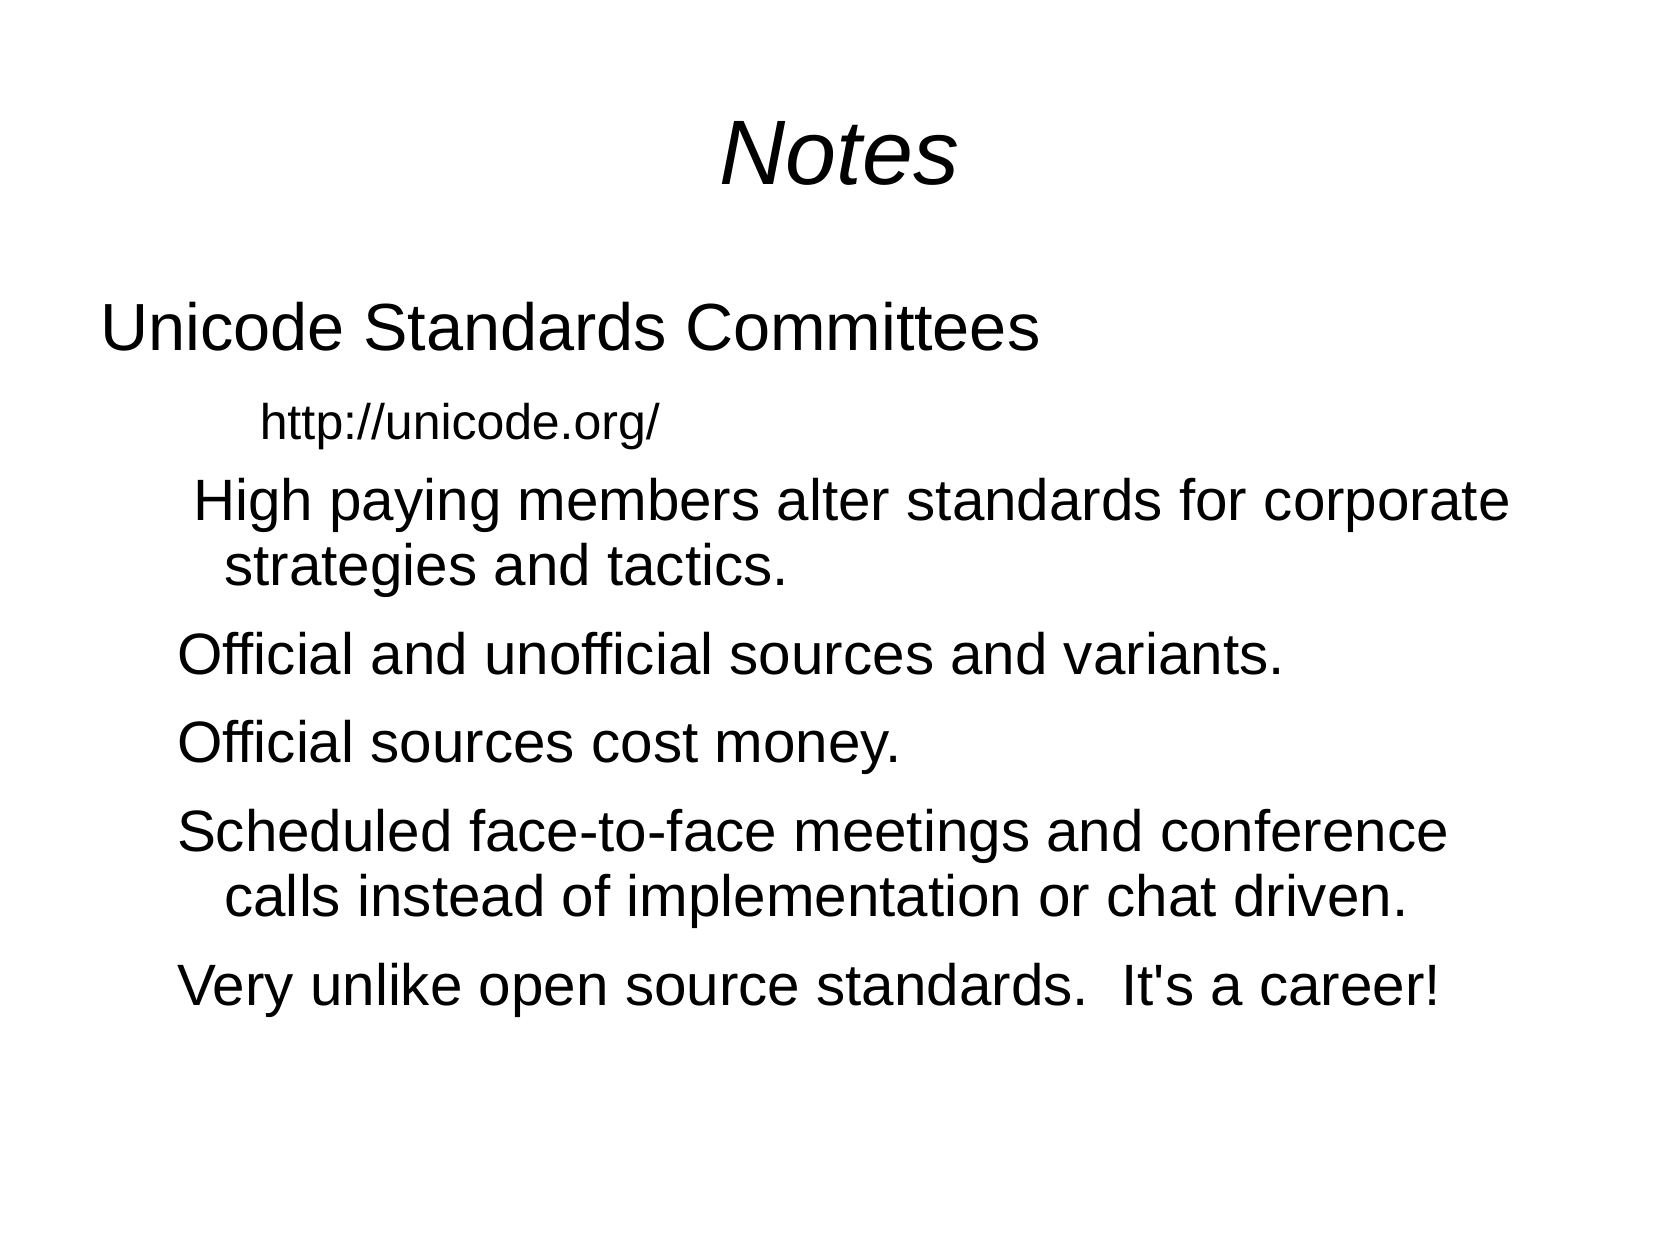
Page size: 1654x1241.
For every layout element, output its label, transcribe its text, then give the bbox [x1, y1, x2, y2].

list Unicode Standards Committees http://unicode.org/ High paying members alter standards for corporate strategies and tactics. Official and unofficial sources and variants. Official sources cost money. Scheduled face-to-face meetings and conference calls instead of implementation or chat driven. Very unlike open source standards. It's a career! [82, 290, 1571, 1212]
title Notes [82, 56, 1571, 250]
